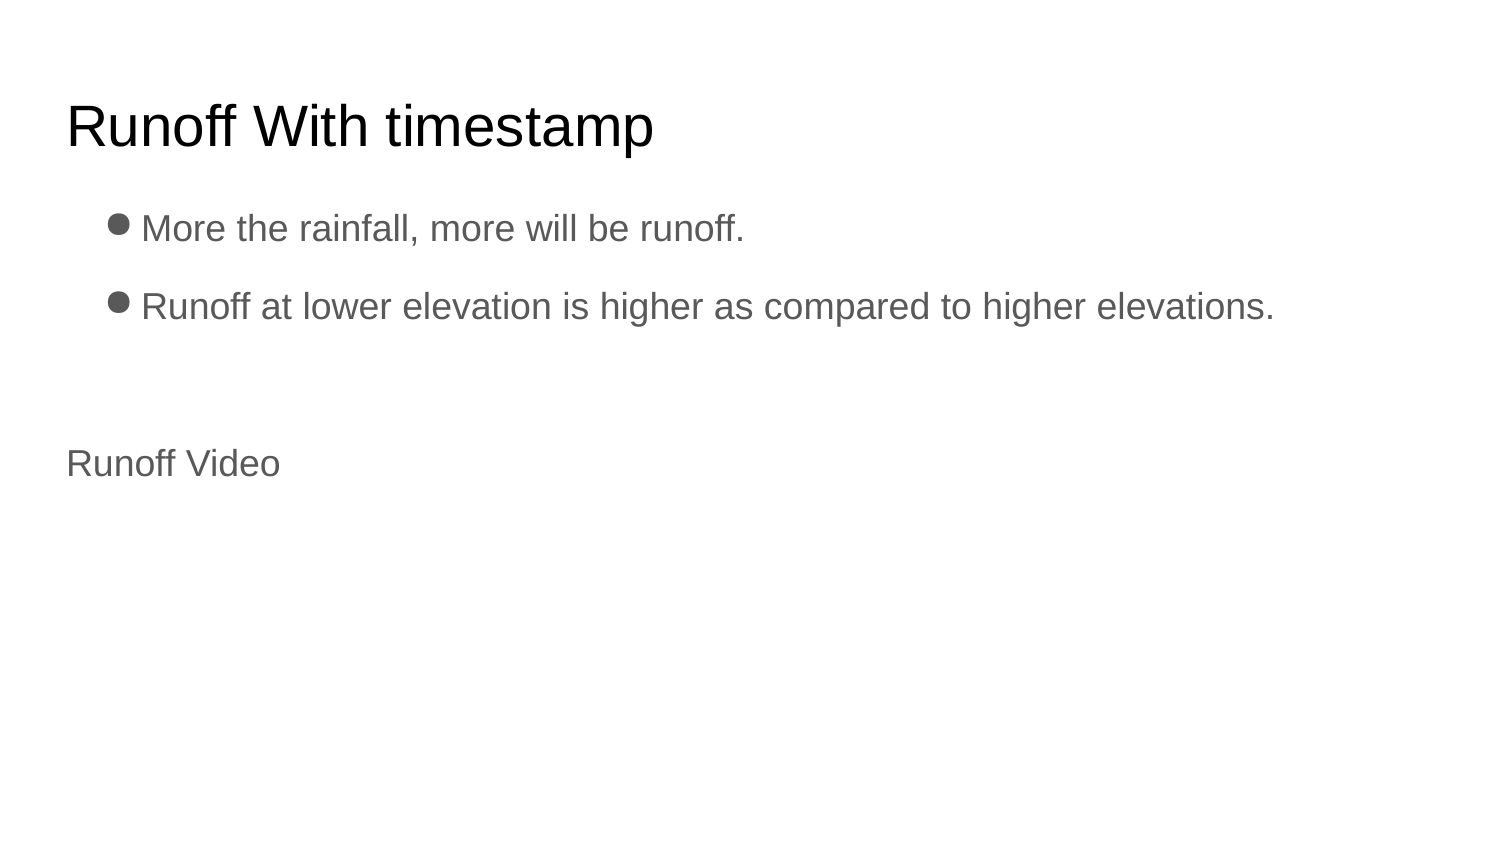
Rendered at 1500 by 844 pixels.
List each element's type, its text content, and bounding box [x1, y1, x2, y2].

title Runoff With timestamp [51, 72, 1449, 167]
list More the rainfall, more will be runoff. Runoff at lower elevation is higher as compared to higher elevations. Runoff Video [51, 189, 1449, 750]
